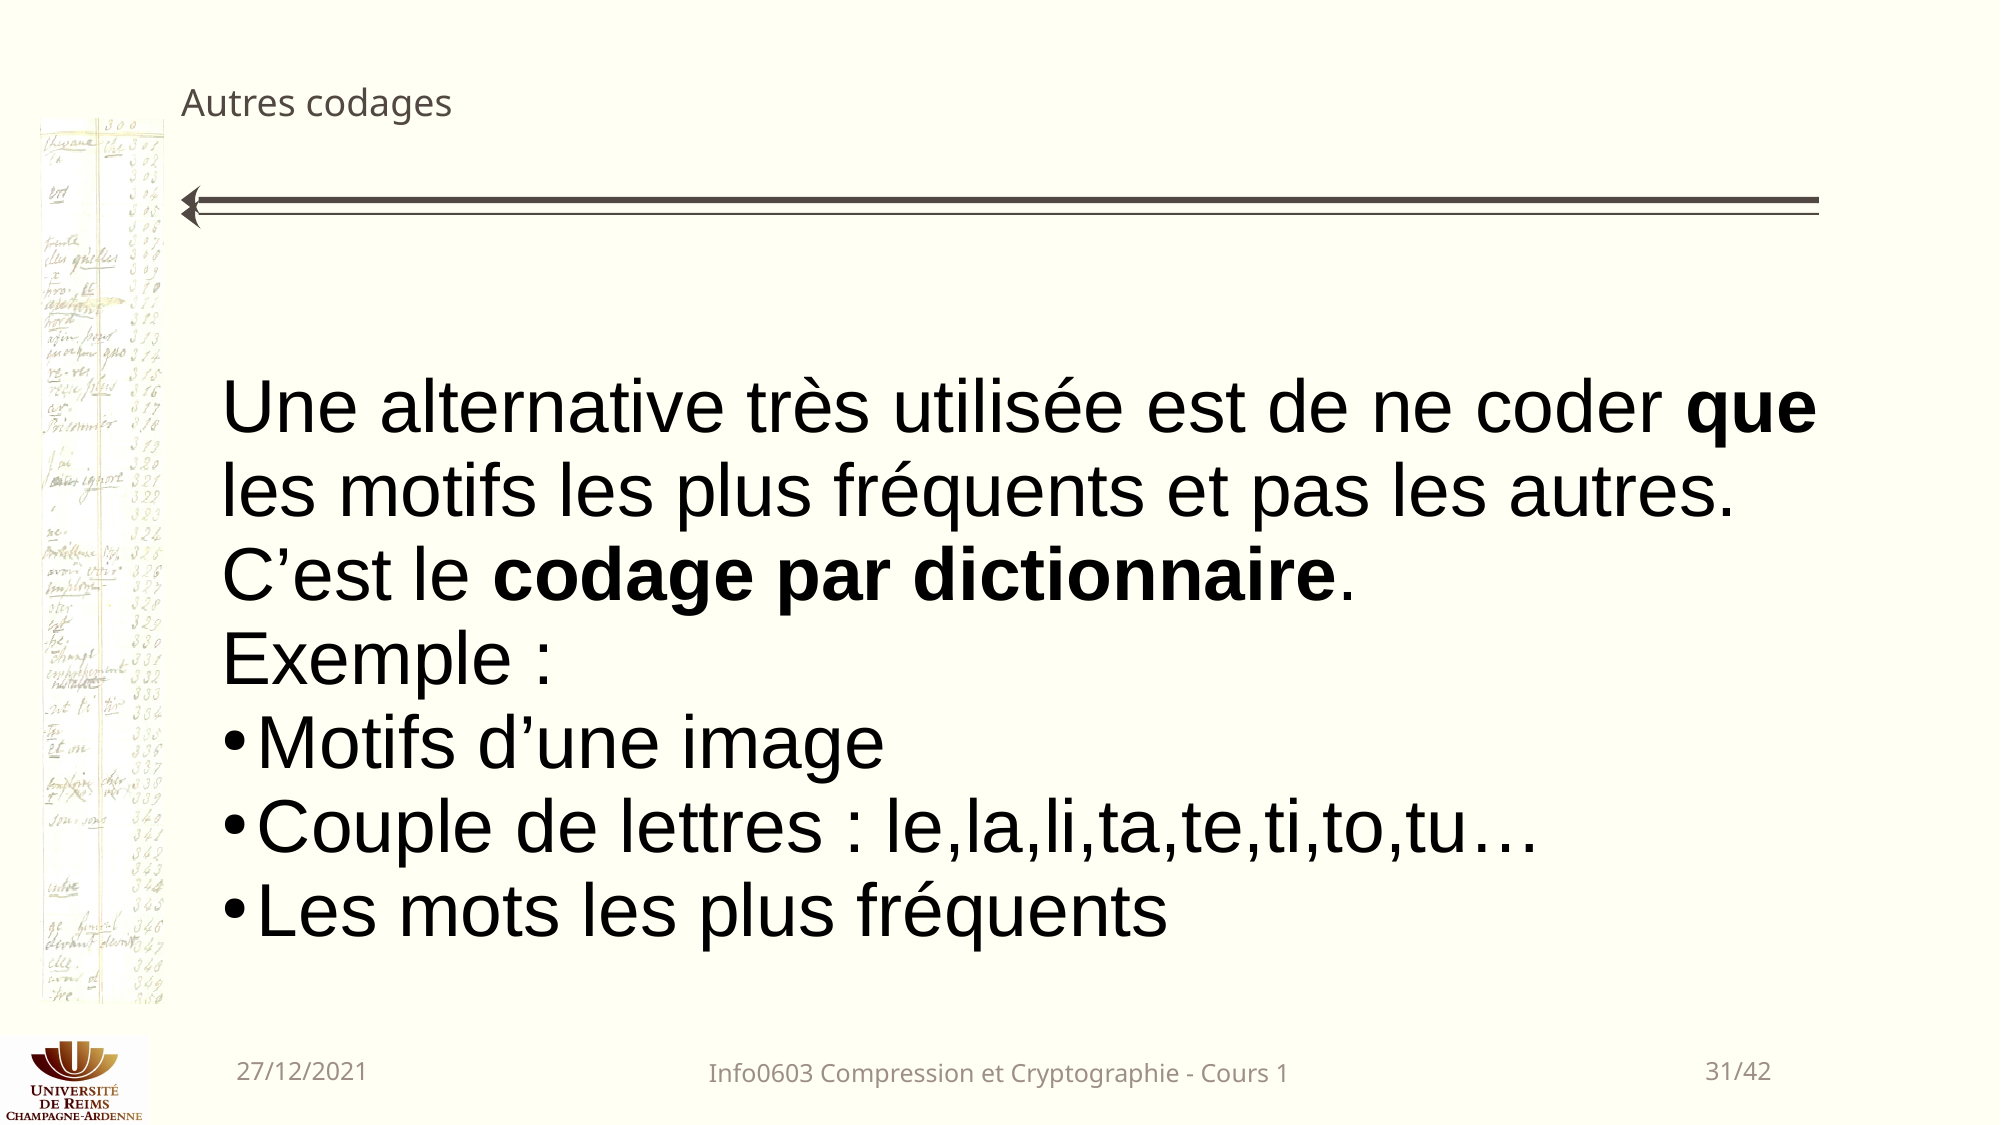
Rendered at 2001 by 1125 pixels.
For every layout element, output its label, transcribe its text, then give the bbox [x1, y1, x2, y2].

picture [40, 118, 164, 1004]
picture [0, 1035, 148, 1125]
text_box Une alternative très utilisée est de ne coder que les motifs les plus fréquents et pas les autres. C’est le codage par dictionnaire. Exemple : Motifs d’une image Couple de lettres : le,la,li,ta,te,ti,to,tu… Les mots les plus fréquents [206, 295, 1861, 1022]
title Autres codages [181, 12, 1819, 193]
